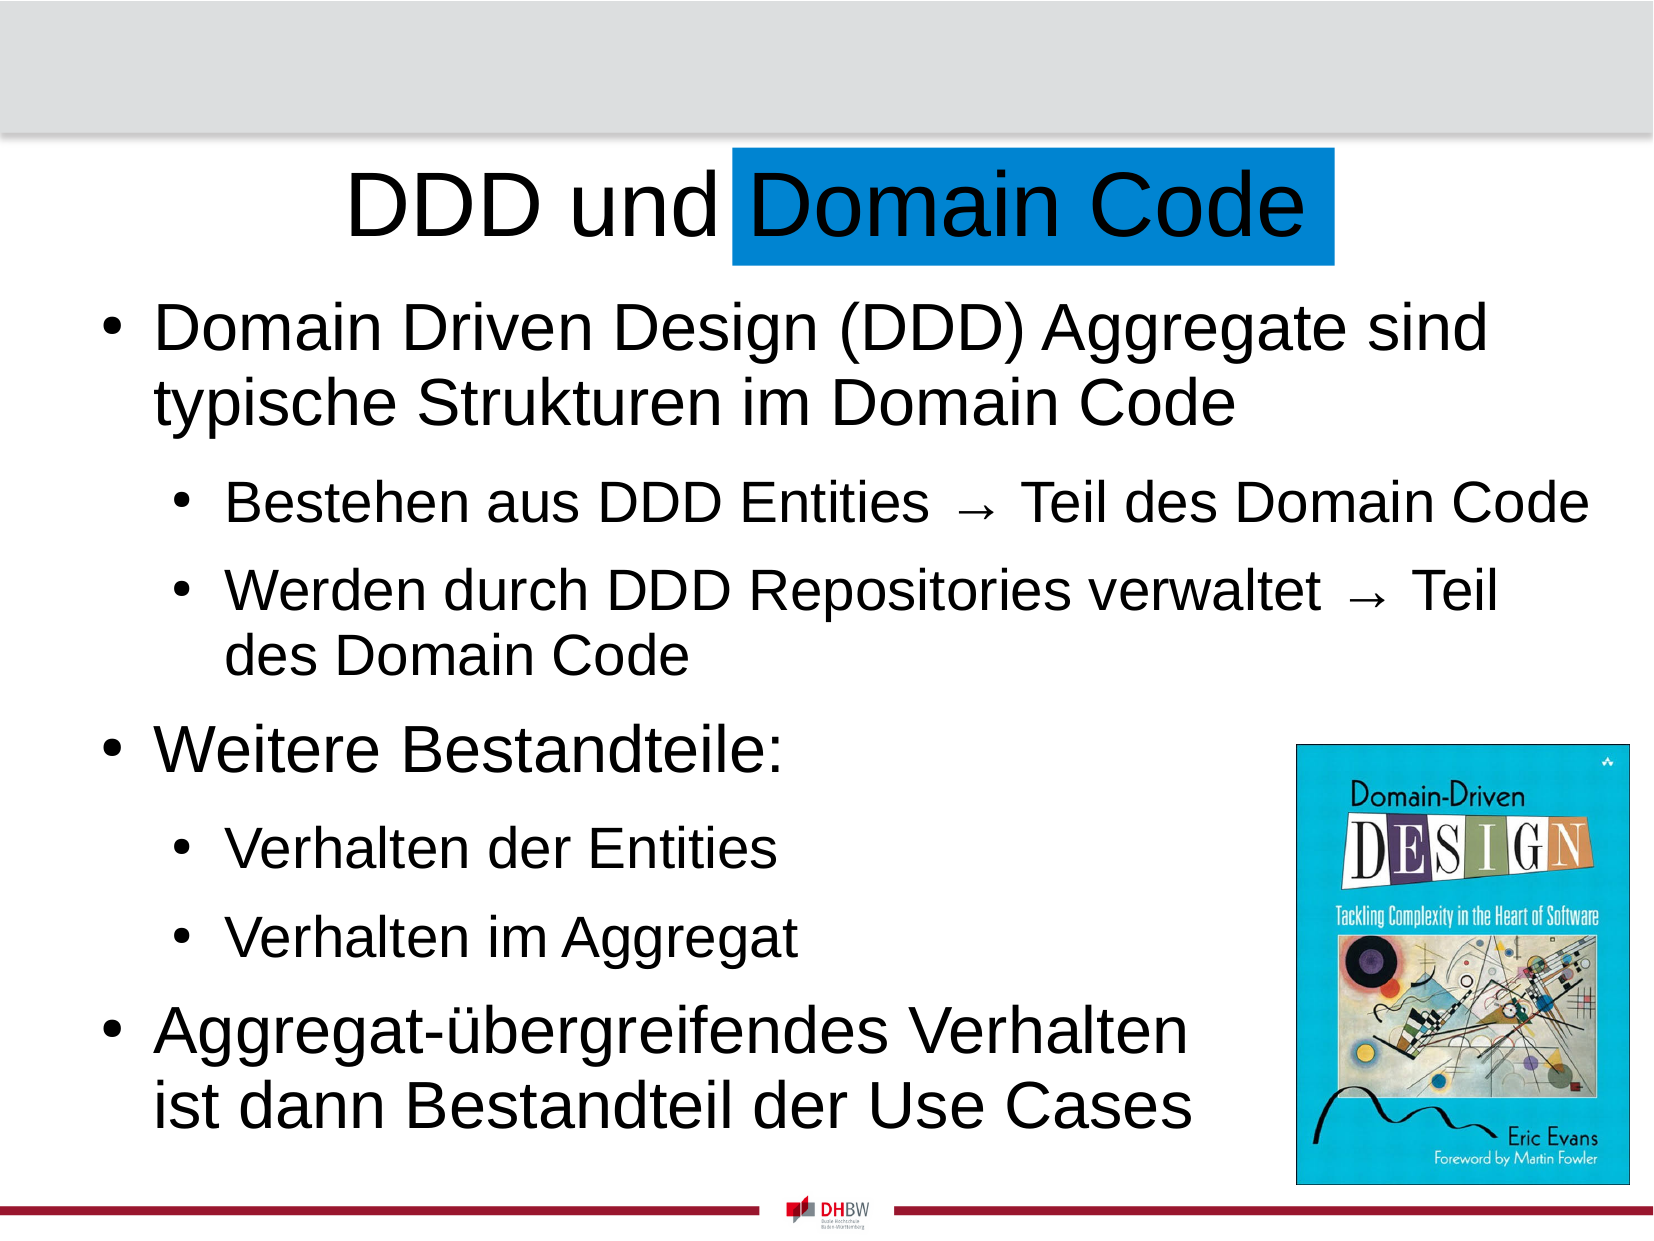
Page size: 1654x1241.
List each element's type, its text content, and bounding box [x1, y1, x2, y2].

text_box [732, 257, 1335, 266]
picture [0, 1, 1654, 1237]
title DDD und Domain Code [82, 147, 1571, 257]
list Domain Driven Design (DDD) Aggregate sind typische Strukturen im Domain Code Bestehen aus DDD Entities → Teil des Domain Code Werden durch DDD Repositories verwaltet → Teil des Domain Code Weitere Bestandteile: Verhalten der Entities Verhalten im Aggregat Aggregat-übergreifendes Verhalten ist dann Bestandteil der Use Cases [82, 290, 1607, 1143]
